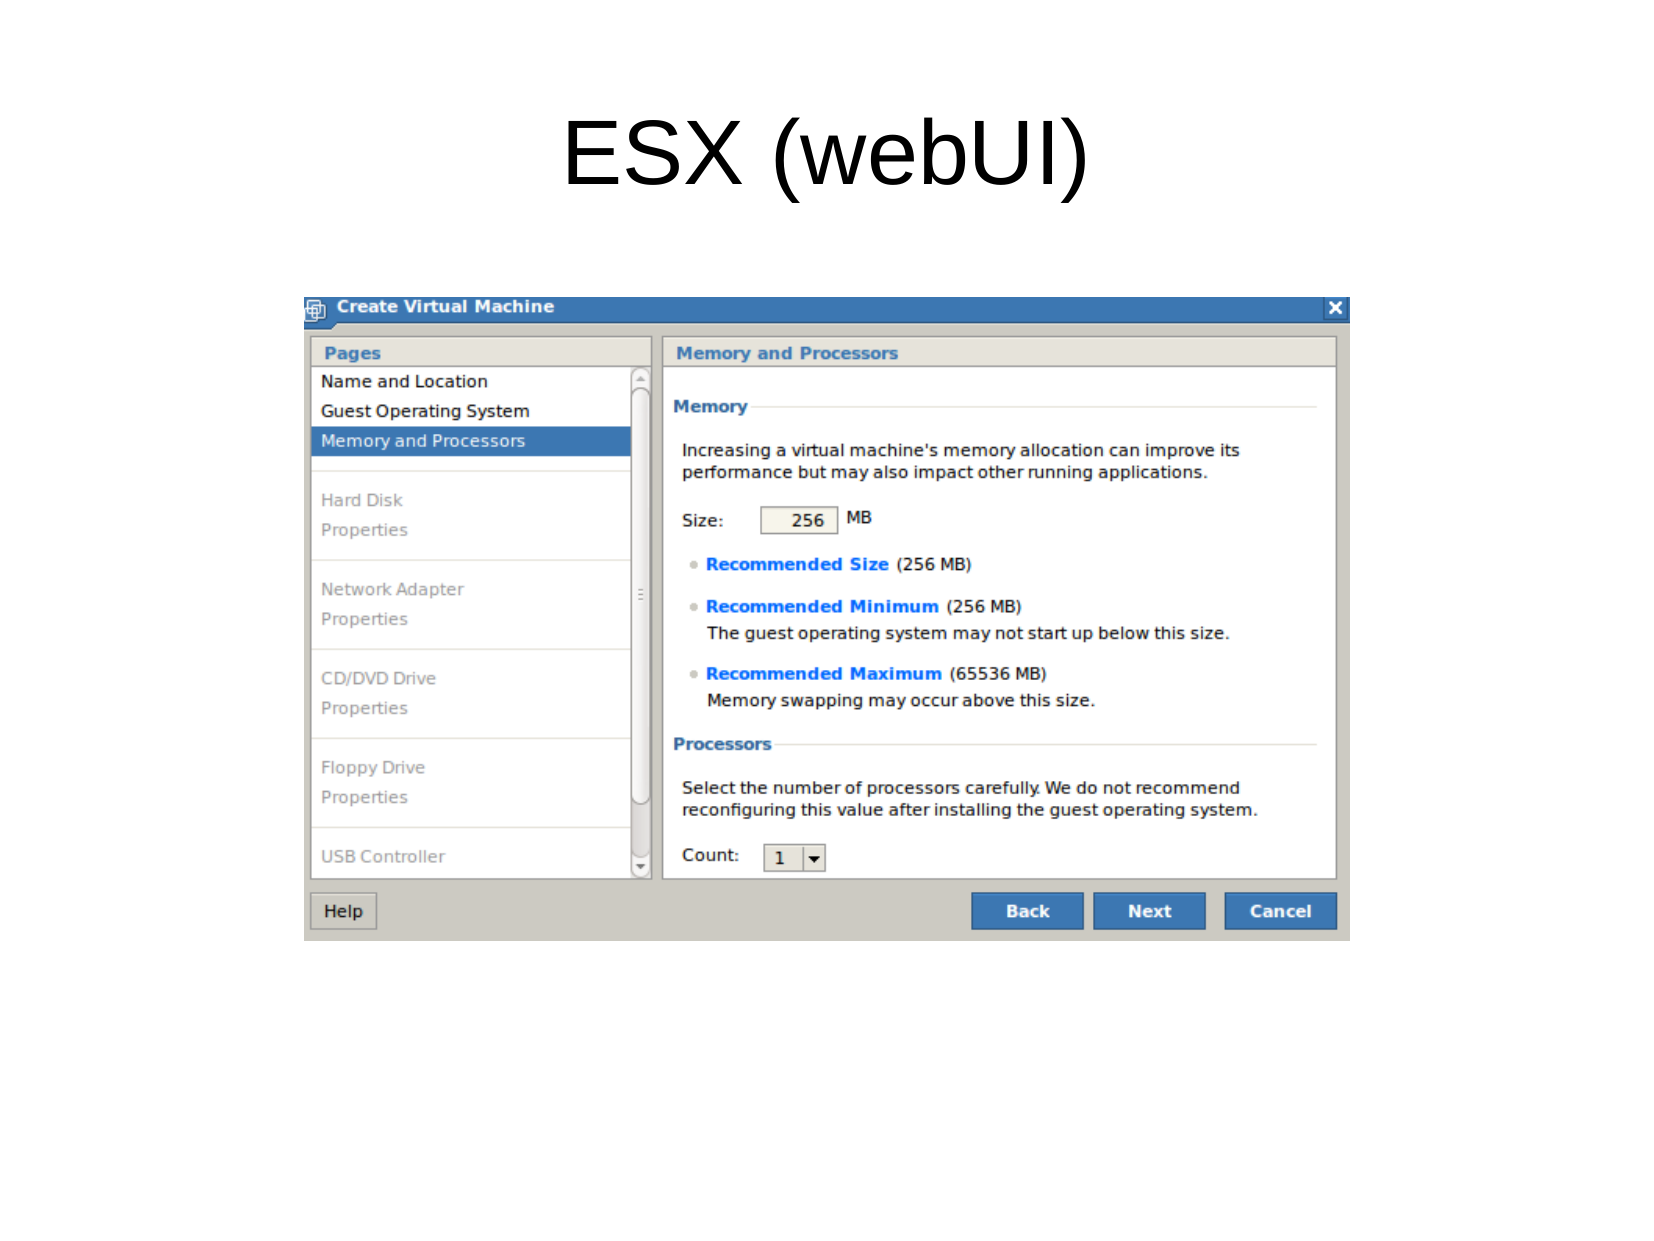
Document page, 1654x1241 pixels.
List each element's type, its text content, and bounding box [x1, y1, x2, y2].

title ESX (webUI) [82, 49, 1571, 257]
picture [304, 297, 1350, 941]
